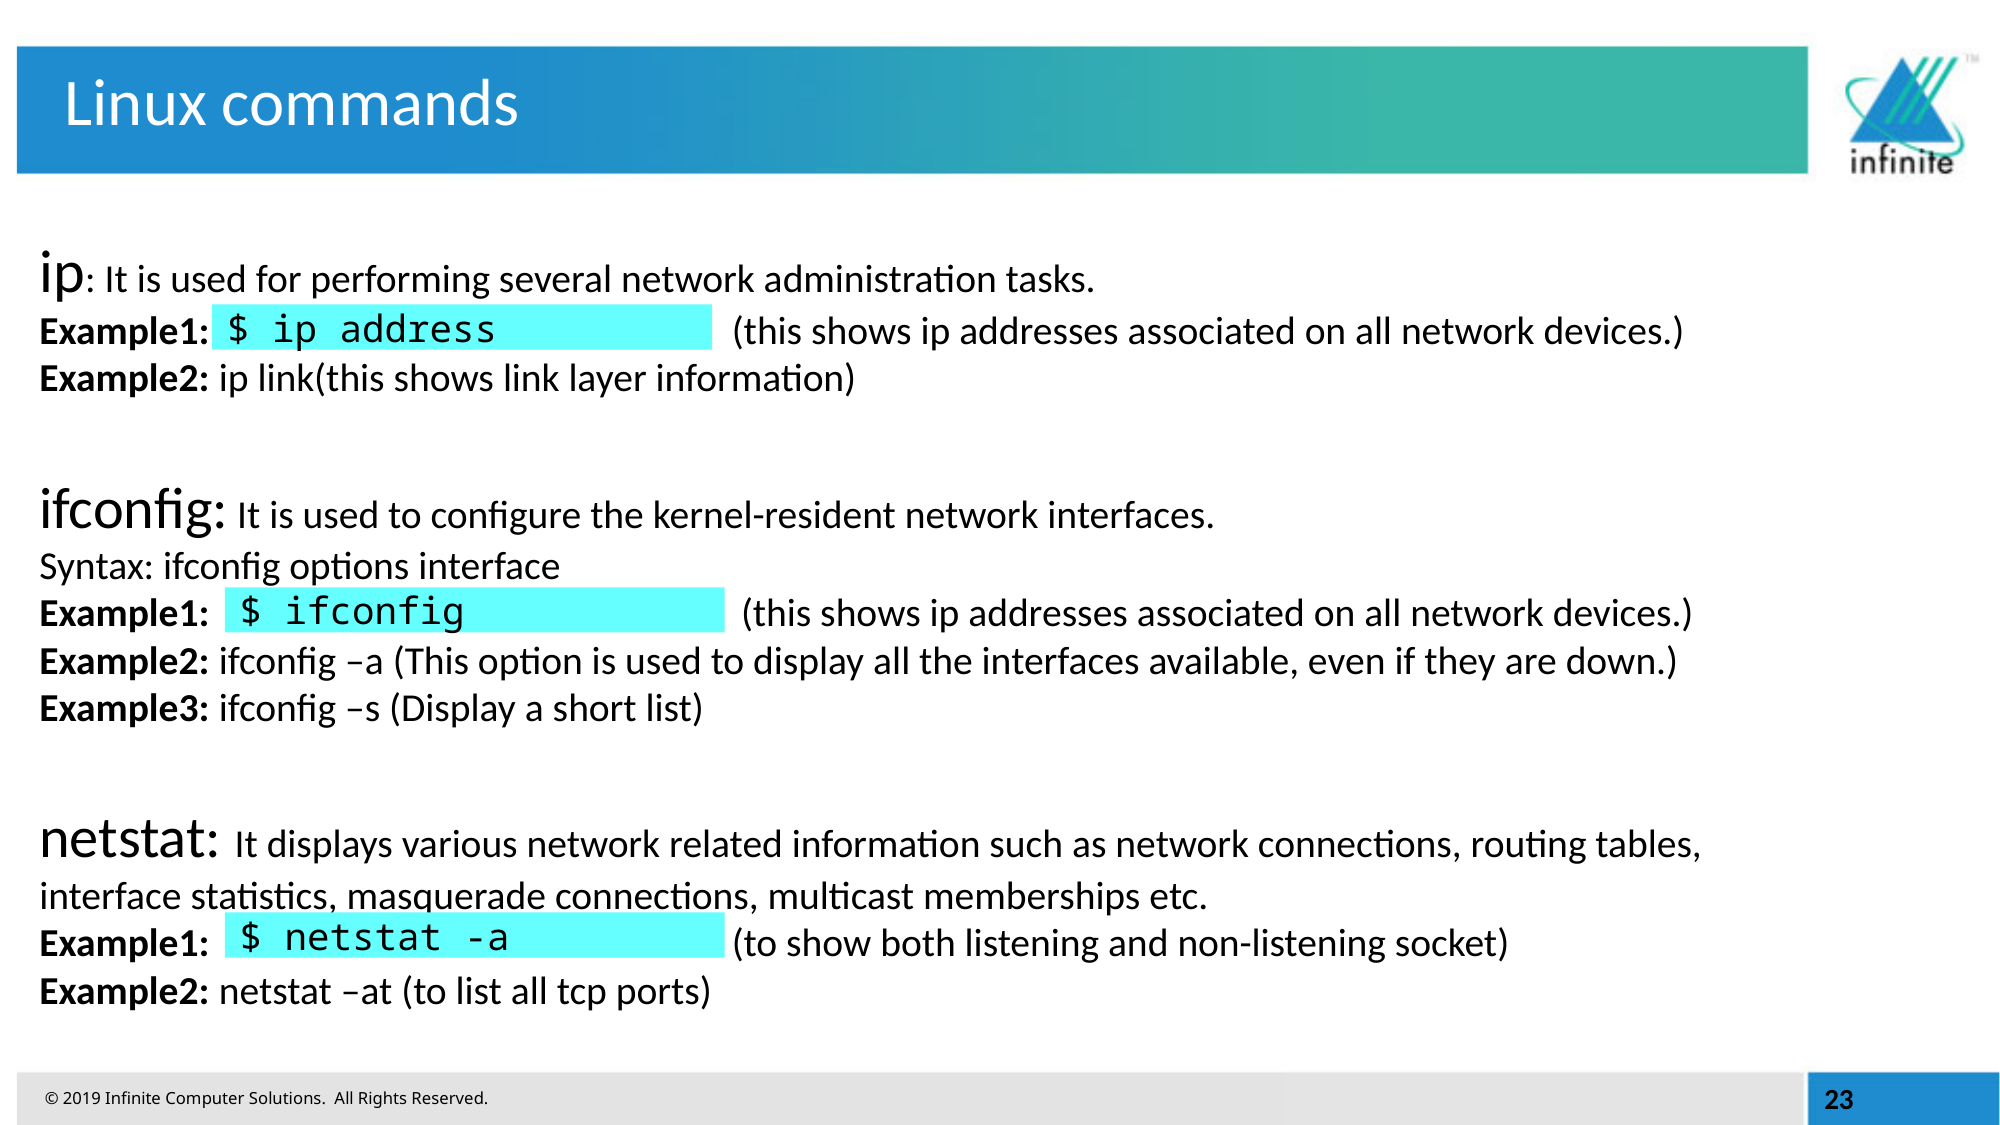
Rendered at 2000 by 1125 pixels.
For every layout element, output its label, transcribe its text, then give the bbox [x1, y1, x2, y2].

title Linux commands [49, 51, 1913, 182]
text_box $ netstat -a [224, 912, 725, 958]
slide_number <number> [1813, 1073, 2000, 1125]
text_box $ ifconfig [224, 587, 725, 633]
text_box ip: It is used for performing several network administration tasks. Example1: (this shows ip addresses associated on all network devices.) Example2: ip link(this shows link layer information) ifconfig: It is used to configure the kernel-resident network interfaces. Syntax: ifconfig options interface Example1: (this shows ip addresses associated on all network devices.) Example2: ifconfig –a (This option is used to display all the interfaces available, even if they are down.) Example3: ifconfig –s (Display a short list) netstat: It displays various network related information such as network connections, routing tables, interface statistics, masquerade connections, multicast memberships etc. Example1: (to show both listening and non-listening socket) Example2: netstat –at (to list all tcp ports) [24, 224, 1813, 1125]
text_box $ ip address [212, 304, 713, 350]
picture [16, 0, 2000, 1125]
